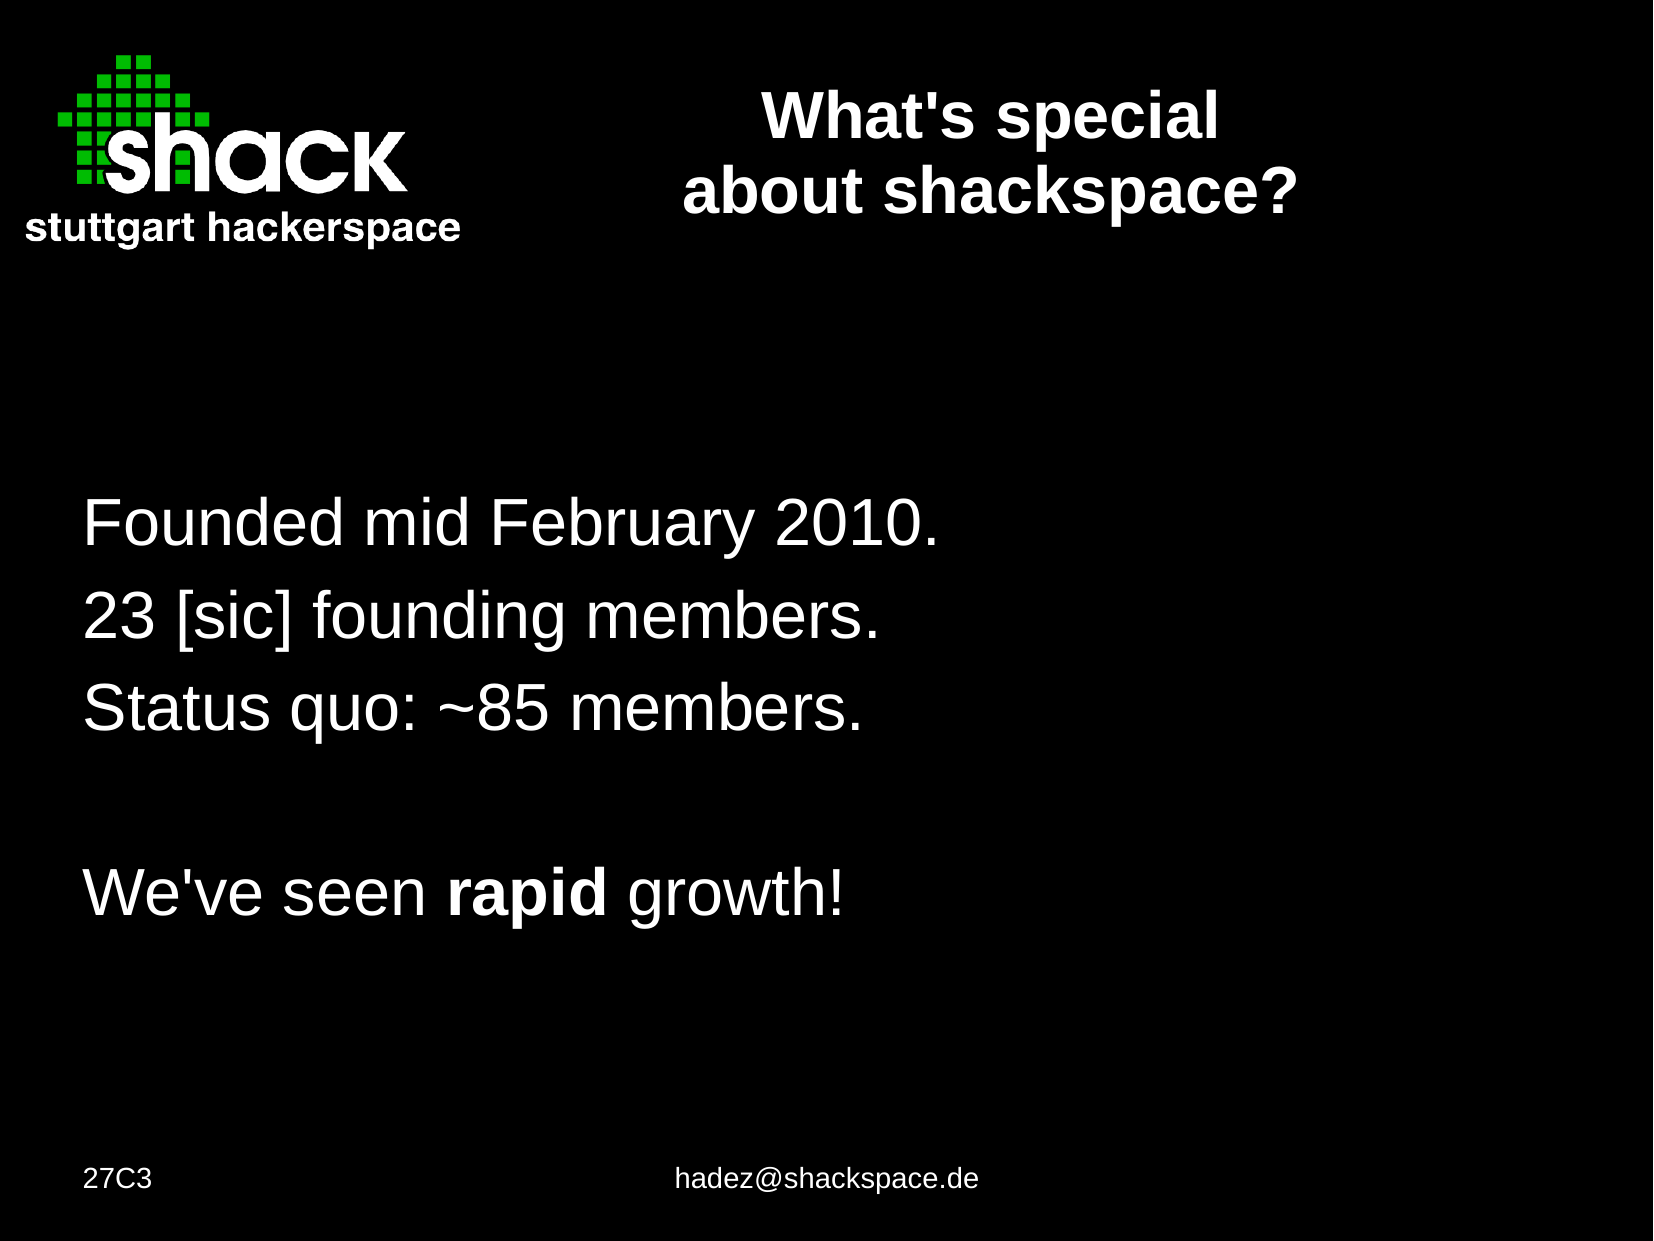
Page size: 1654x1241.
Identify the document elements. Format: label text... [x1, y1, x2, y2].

picture [8, 47, 477, 257]
subtitle Founded mid February 2010. 23 [sic] founding members. Status quo: ~85 members. We've seen rapid growth! [82, 297, 1571, 1118]
title What's special about shackspace? [412, 56, 1571, 250]
